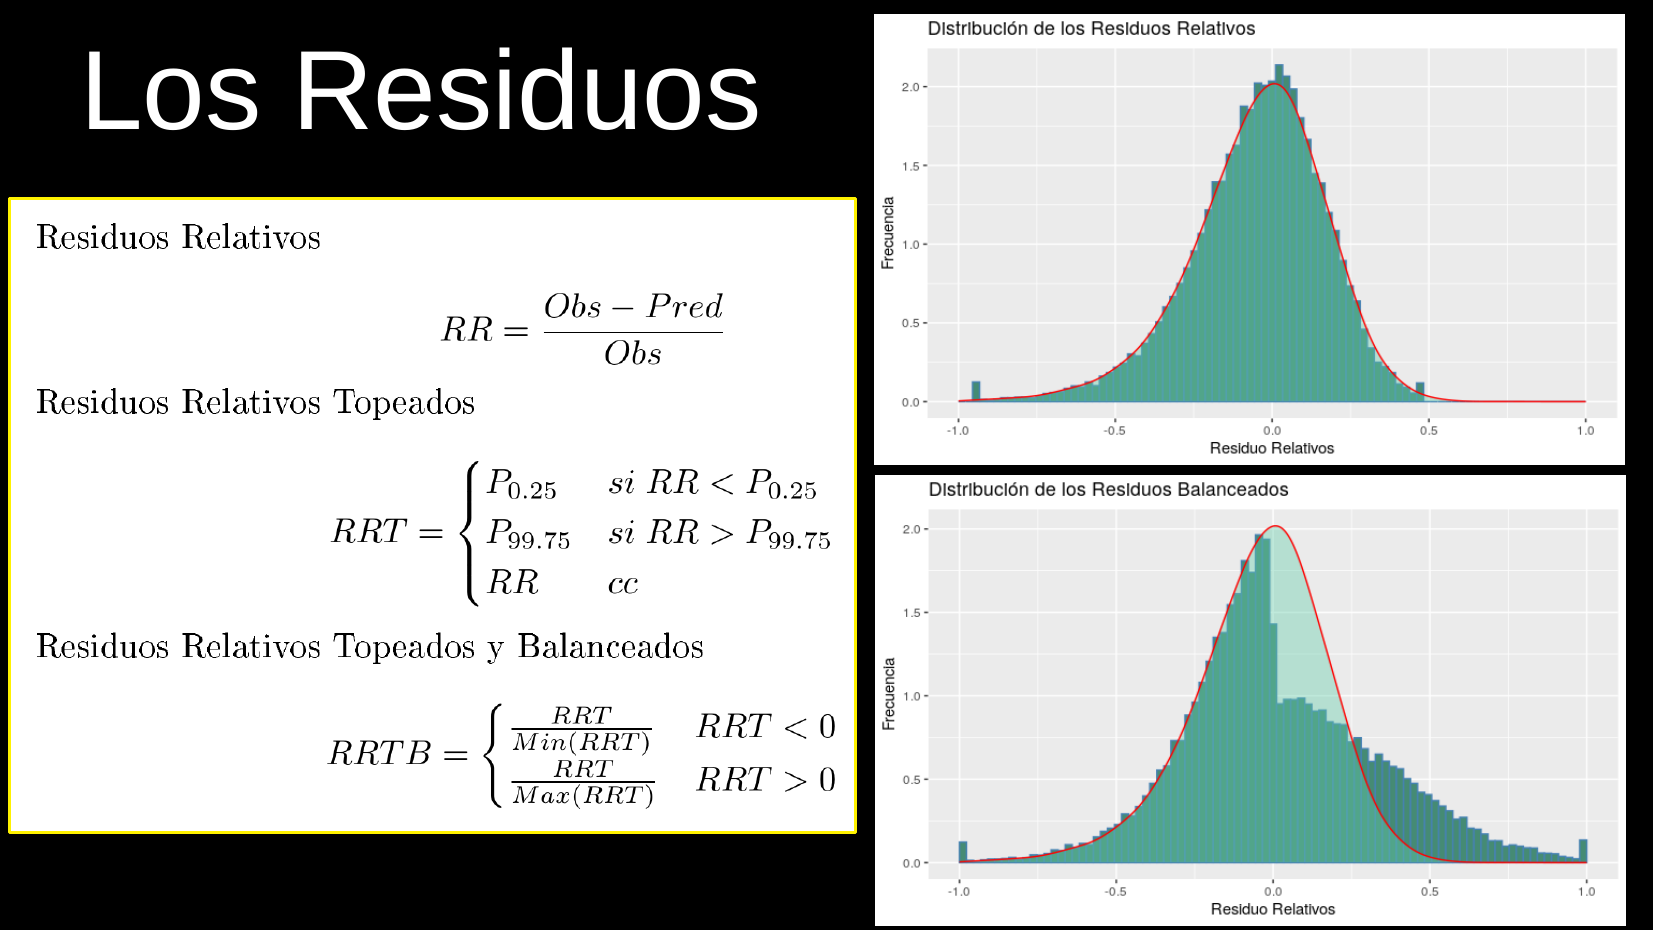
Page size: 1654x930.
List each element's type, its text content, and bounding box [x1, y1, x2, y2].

picture [11, 199, 854, 831]
picture [874, 14, 1625, 465]
picture [875, 475, 1626, 926]
text_box Los Residuos [5, 0, 836, 245]
